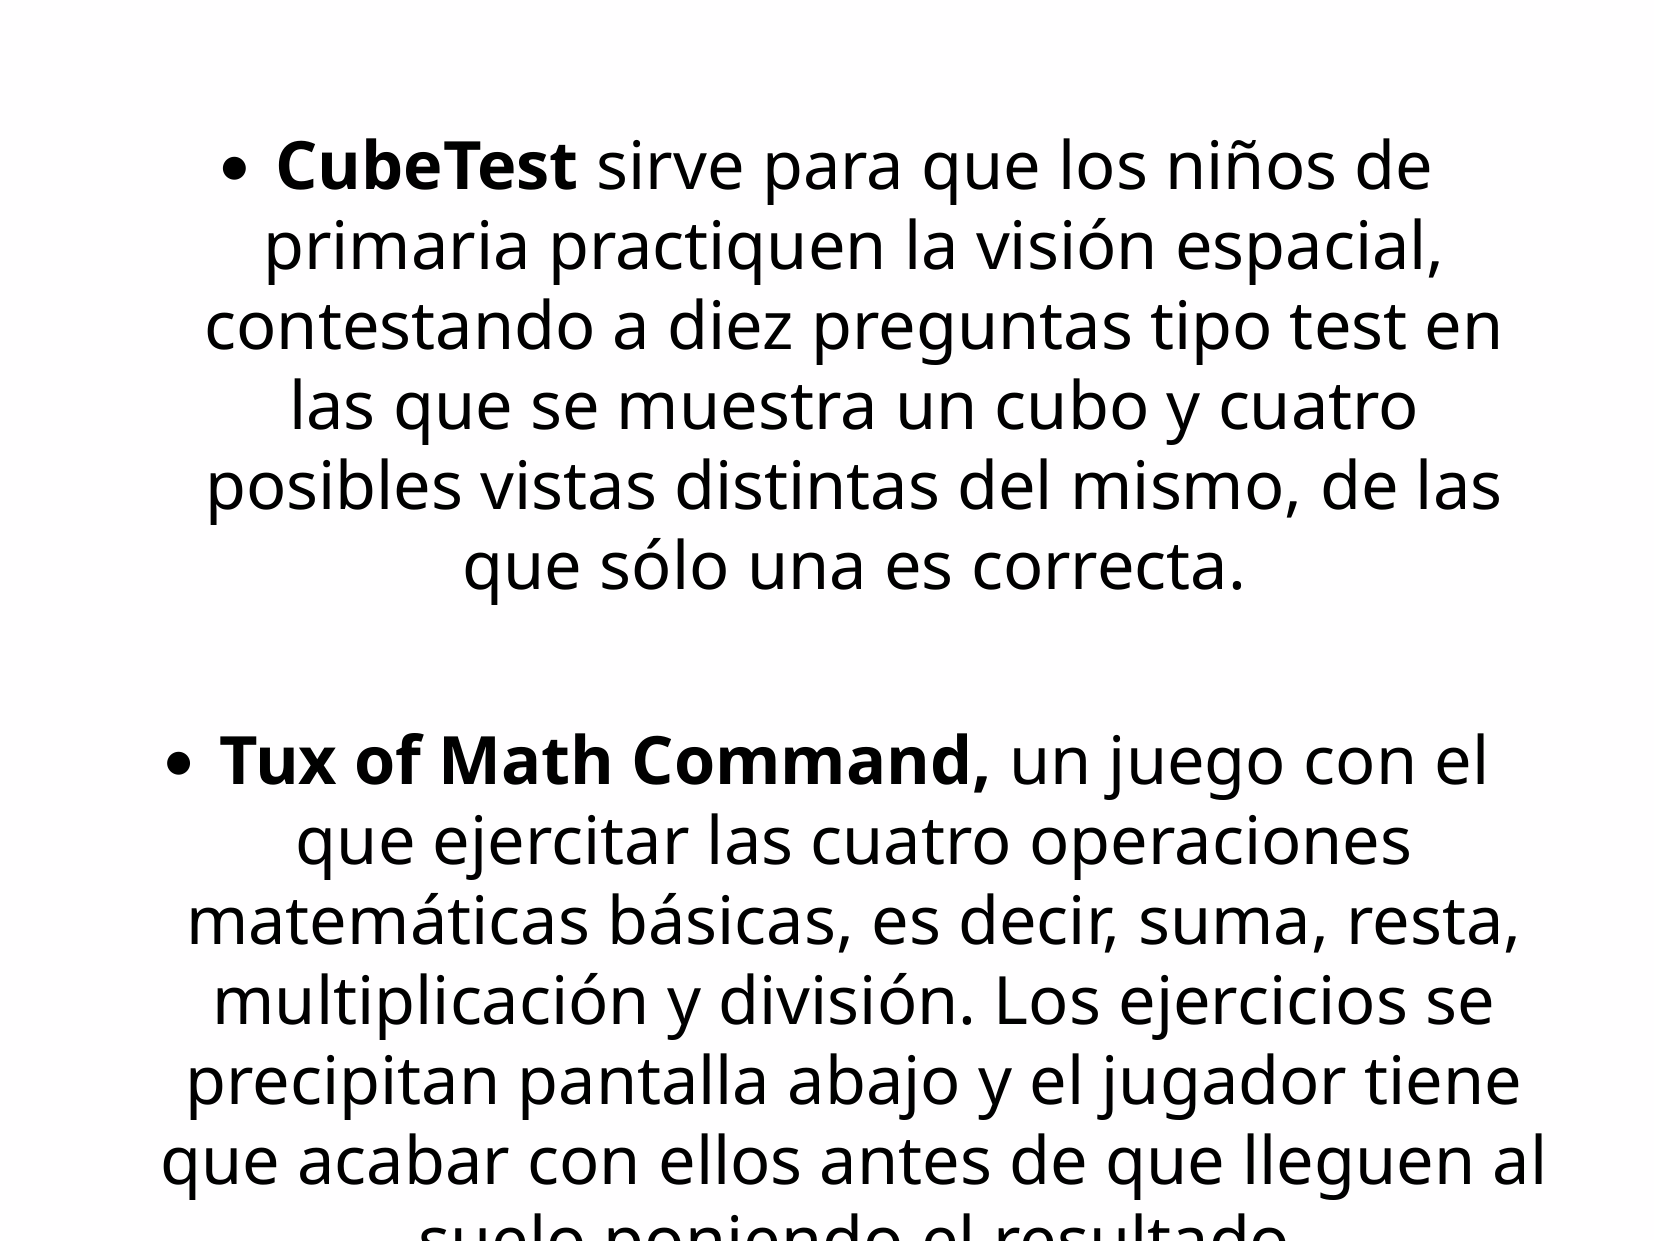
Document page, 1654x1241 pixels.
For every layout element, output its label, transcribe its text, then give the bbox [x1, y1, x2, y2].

list CubeTest sirve para que los niños de primaria practiquen la visión espacial, contestando a diez preguntas tipo test en las que se muestra un cubo y cuatro posibles vistas distintas del mismo, de las que sólo una es correcta. Tux of Math Command, un juego con el que ejercitar las cuatro operaciones matemáticas básicas, es decir, suma, resta, multiplicación y división. Los ejercicios se precipitan pantalla abajo y el jugador tiene que acabar con ellos antes de que lleguen al suelo poniendo el resultado [82, 35, 1571, 1207]
